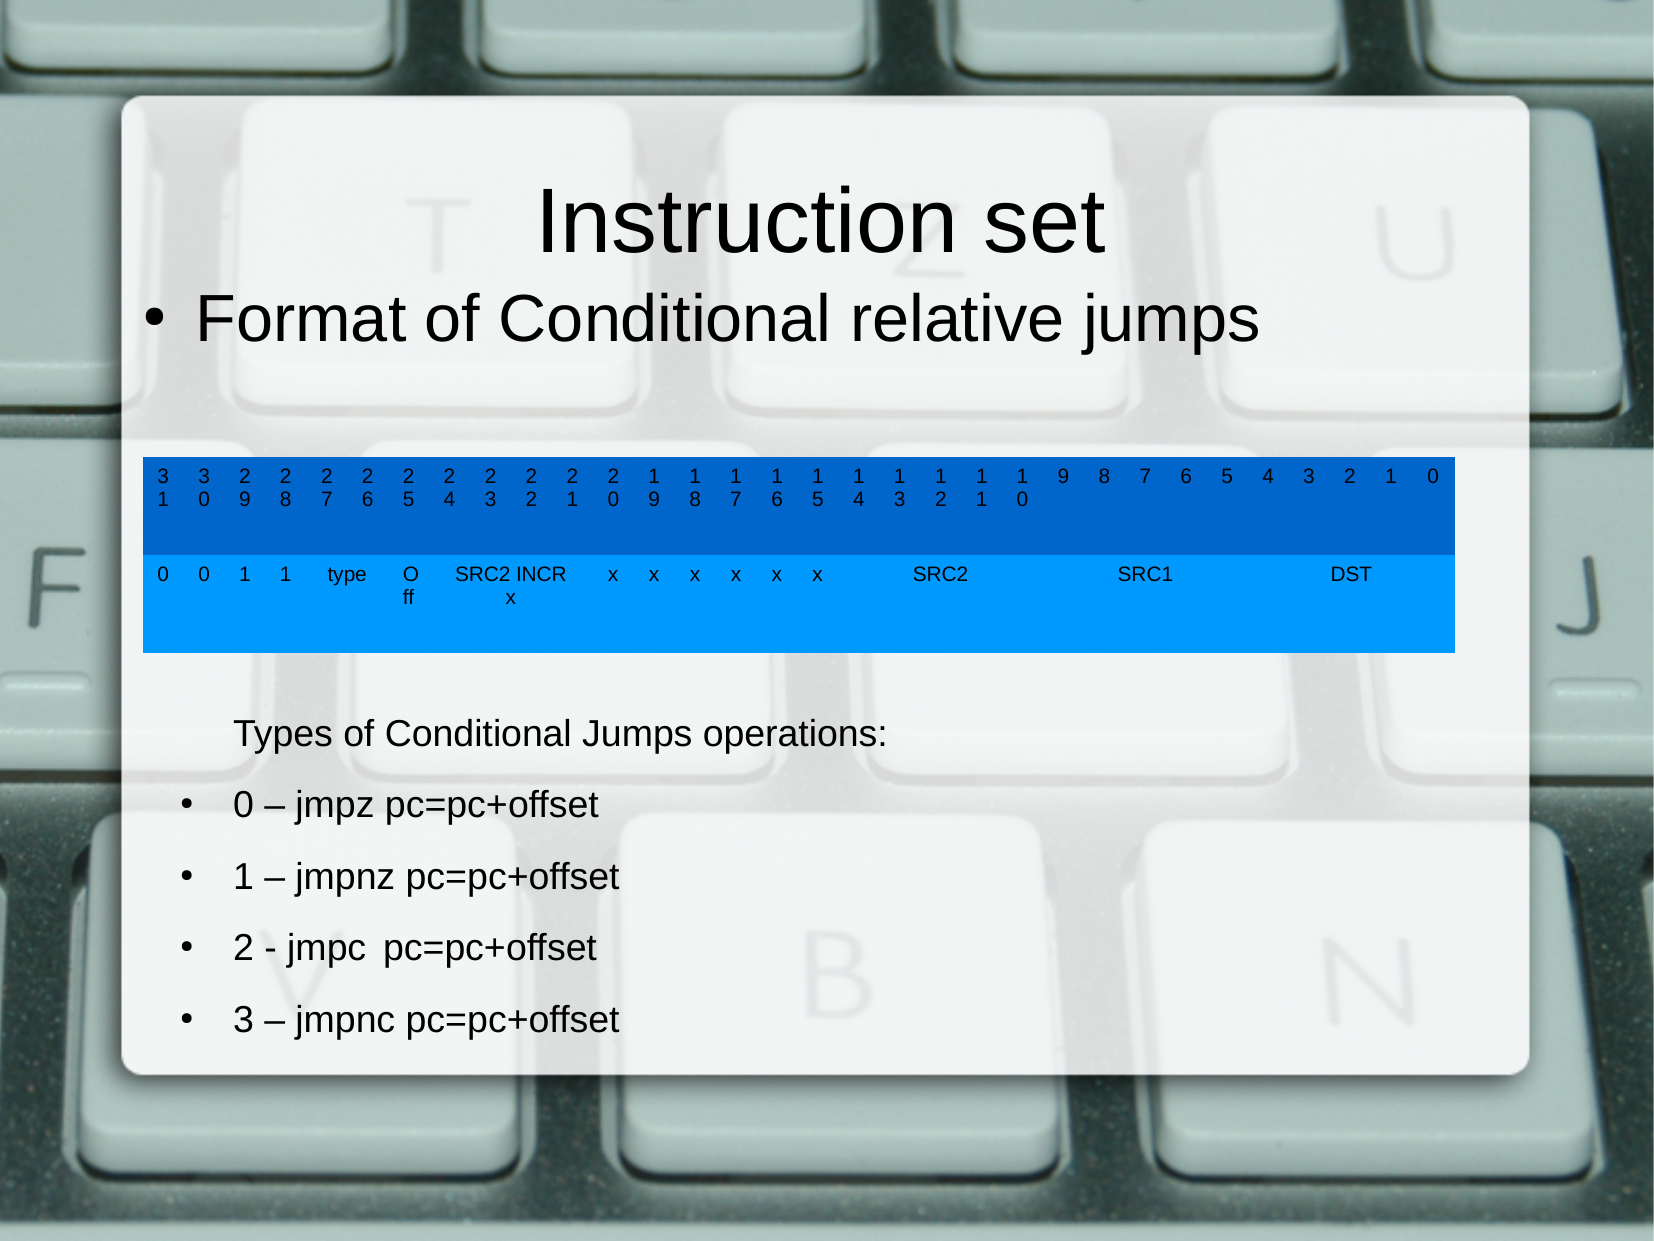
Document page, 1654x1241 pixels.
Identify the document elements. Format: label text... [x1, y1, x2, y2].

table_header 25 [388, 457, 429, 555]
table_header 15 [797, 457, 838, 555]
table_cell x [756, 555, 797, 653]
table_header 24 [429, 457, 470, 555]
table_cell x [797, 555, 838, 653]
table_header 8 [1084, 457, 1125, 555]
picture [0, 0, 1654, 1241]
table_header 13 [879, 457, 920, 555]
table_header 30 [183, 457, 224, 555]
table_header 31 [143, 457, 183, 555]
table_header 14 [838, 457, 879, 555]
table_header 26 [347, 457, 388, 555]
table_header 19 [634, 457, 675, 555]
table_cell x [593, 555, 634, 653]
table_cell 1 [224, 555, 265, 653]
table_cell SRC2 INCR x [429, 555, 593, 653]
table_header 2 [1329, 457, 1370, 555]
table_header 3 [1288, 457, 1329, 555]
table_cell 0 [183, 555, 224, 653]
table_header 11 [961, 457, 1002, 555]
title Instruction set [135, 125, 1506, 318]
table_header 7 [1125, 457, 1166, 555]
table_cell x [675, 555, 716, 653]
table_cell type [306, 555, 388, 653]
table_header 16 [756, 457, 797, 555]
table_cell DST [1248, 555, 1455, 653]
table_header 23 [470, 457, 511, 555]
table_cell SRC2 [838, 555, 1043, 653]
table_header 17 [716, 457, 756, 555]
list Types of Conditional Jumps operations: 0 – jmpz pc=pc+offset 1 – jmpnz pc=pc+offset 2 - jmpc pc=pc+offset 3 – jmpnc pc=pc+offset [162, 712, 1501, 1051]
table_header 21 [552, 457, 593, 555]
table_header 27 [306, 457, 347, 555]
list Format of Conditional relative jumps [124, 281, 1463, 413]
table_header 6 [1166, 457, 1207, 555]
table_header 29 [224, 457, 265, 555]
table_cell x [716, 555, 756, 653]
table_header 5 [1207, 457, 1248, 555]
table_header 0 [1411, 457, 1455, 555]
table_header 1 [1370, 457, 1411, 555]
table_header 9 [1043, 457, 1084, 555]
table_header 22 [511, 457, 552, 555]
table_header 20 [593, 457, 634, 555]
table_cell SRC1 [1043, 555, 1248, 653]
table_header 12 [920, 457, 961, 555]
table_header 10 [1002, 457, 1043, 555]
table_cell 1 [265, 555, 306, 653]
table_cell Off [388, 555, 429, 653]
table_header 28 [265, 457, 306, 555]
table_cell 0 [143, 555, 183, 653]
table_cell x [634, 555, 675, 653]
table_header 18 [675, 457, 716, 555]
table_header 4 [1248, 457, 1288, 555]
